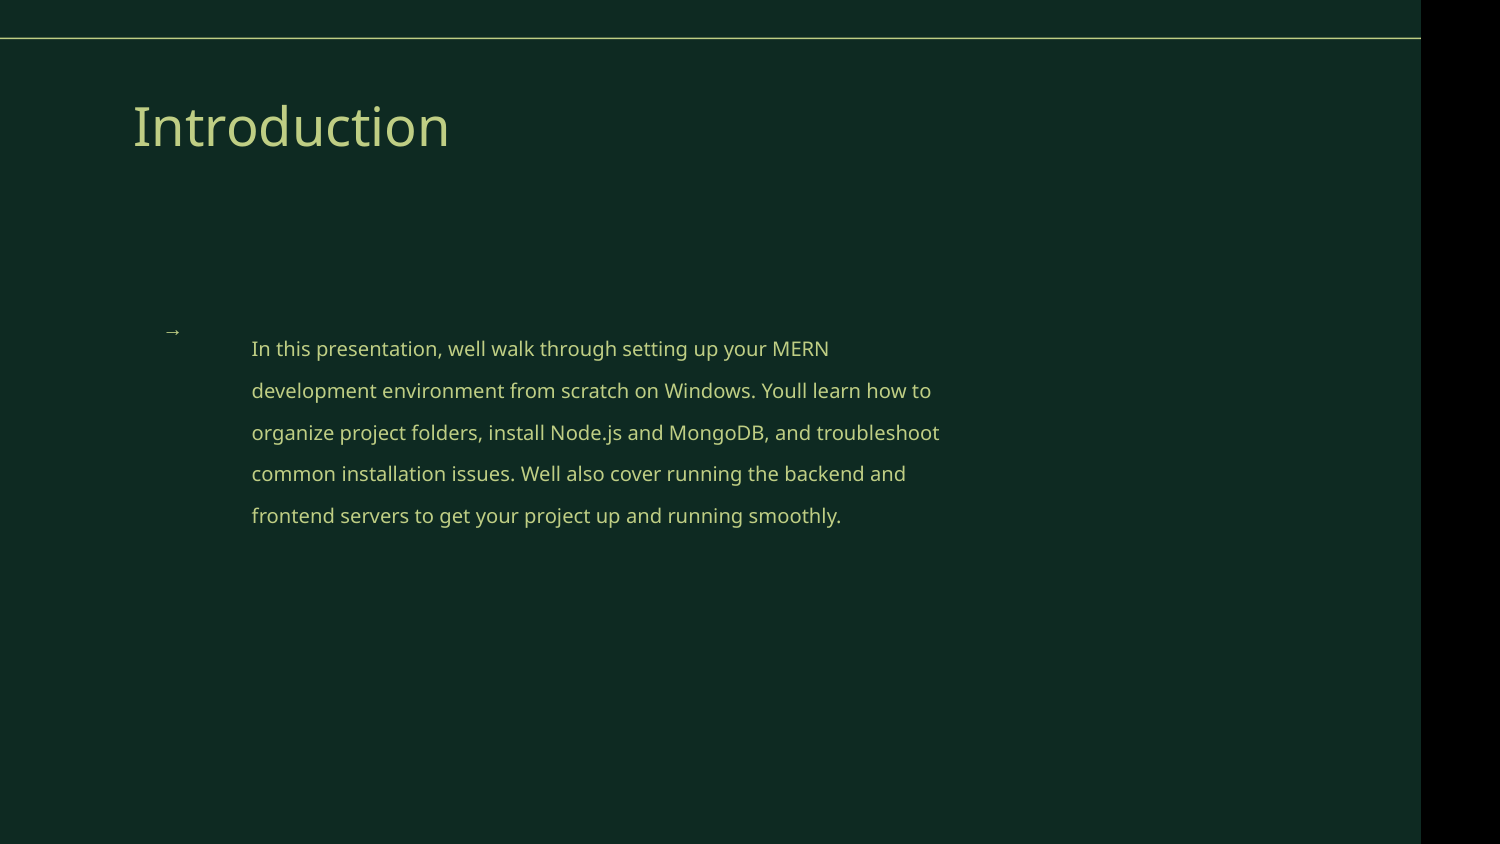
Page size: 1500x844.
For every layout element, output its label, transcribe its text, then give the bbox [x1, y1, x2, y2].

title Introduction [118, 73, 900, 214]
text_box → [118, 315, 227, 341]
subtitle In this presentation, well walk through setting up your MERN development environment from scratch on Windows. Youll learn how to organize project folders, install Node.js and MongoDB, and troubleshoot common installation issues. Well also cover running the backend and frontend servers to get your project up and running smoothly. [251, 306, 957, 583]
